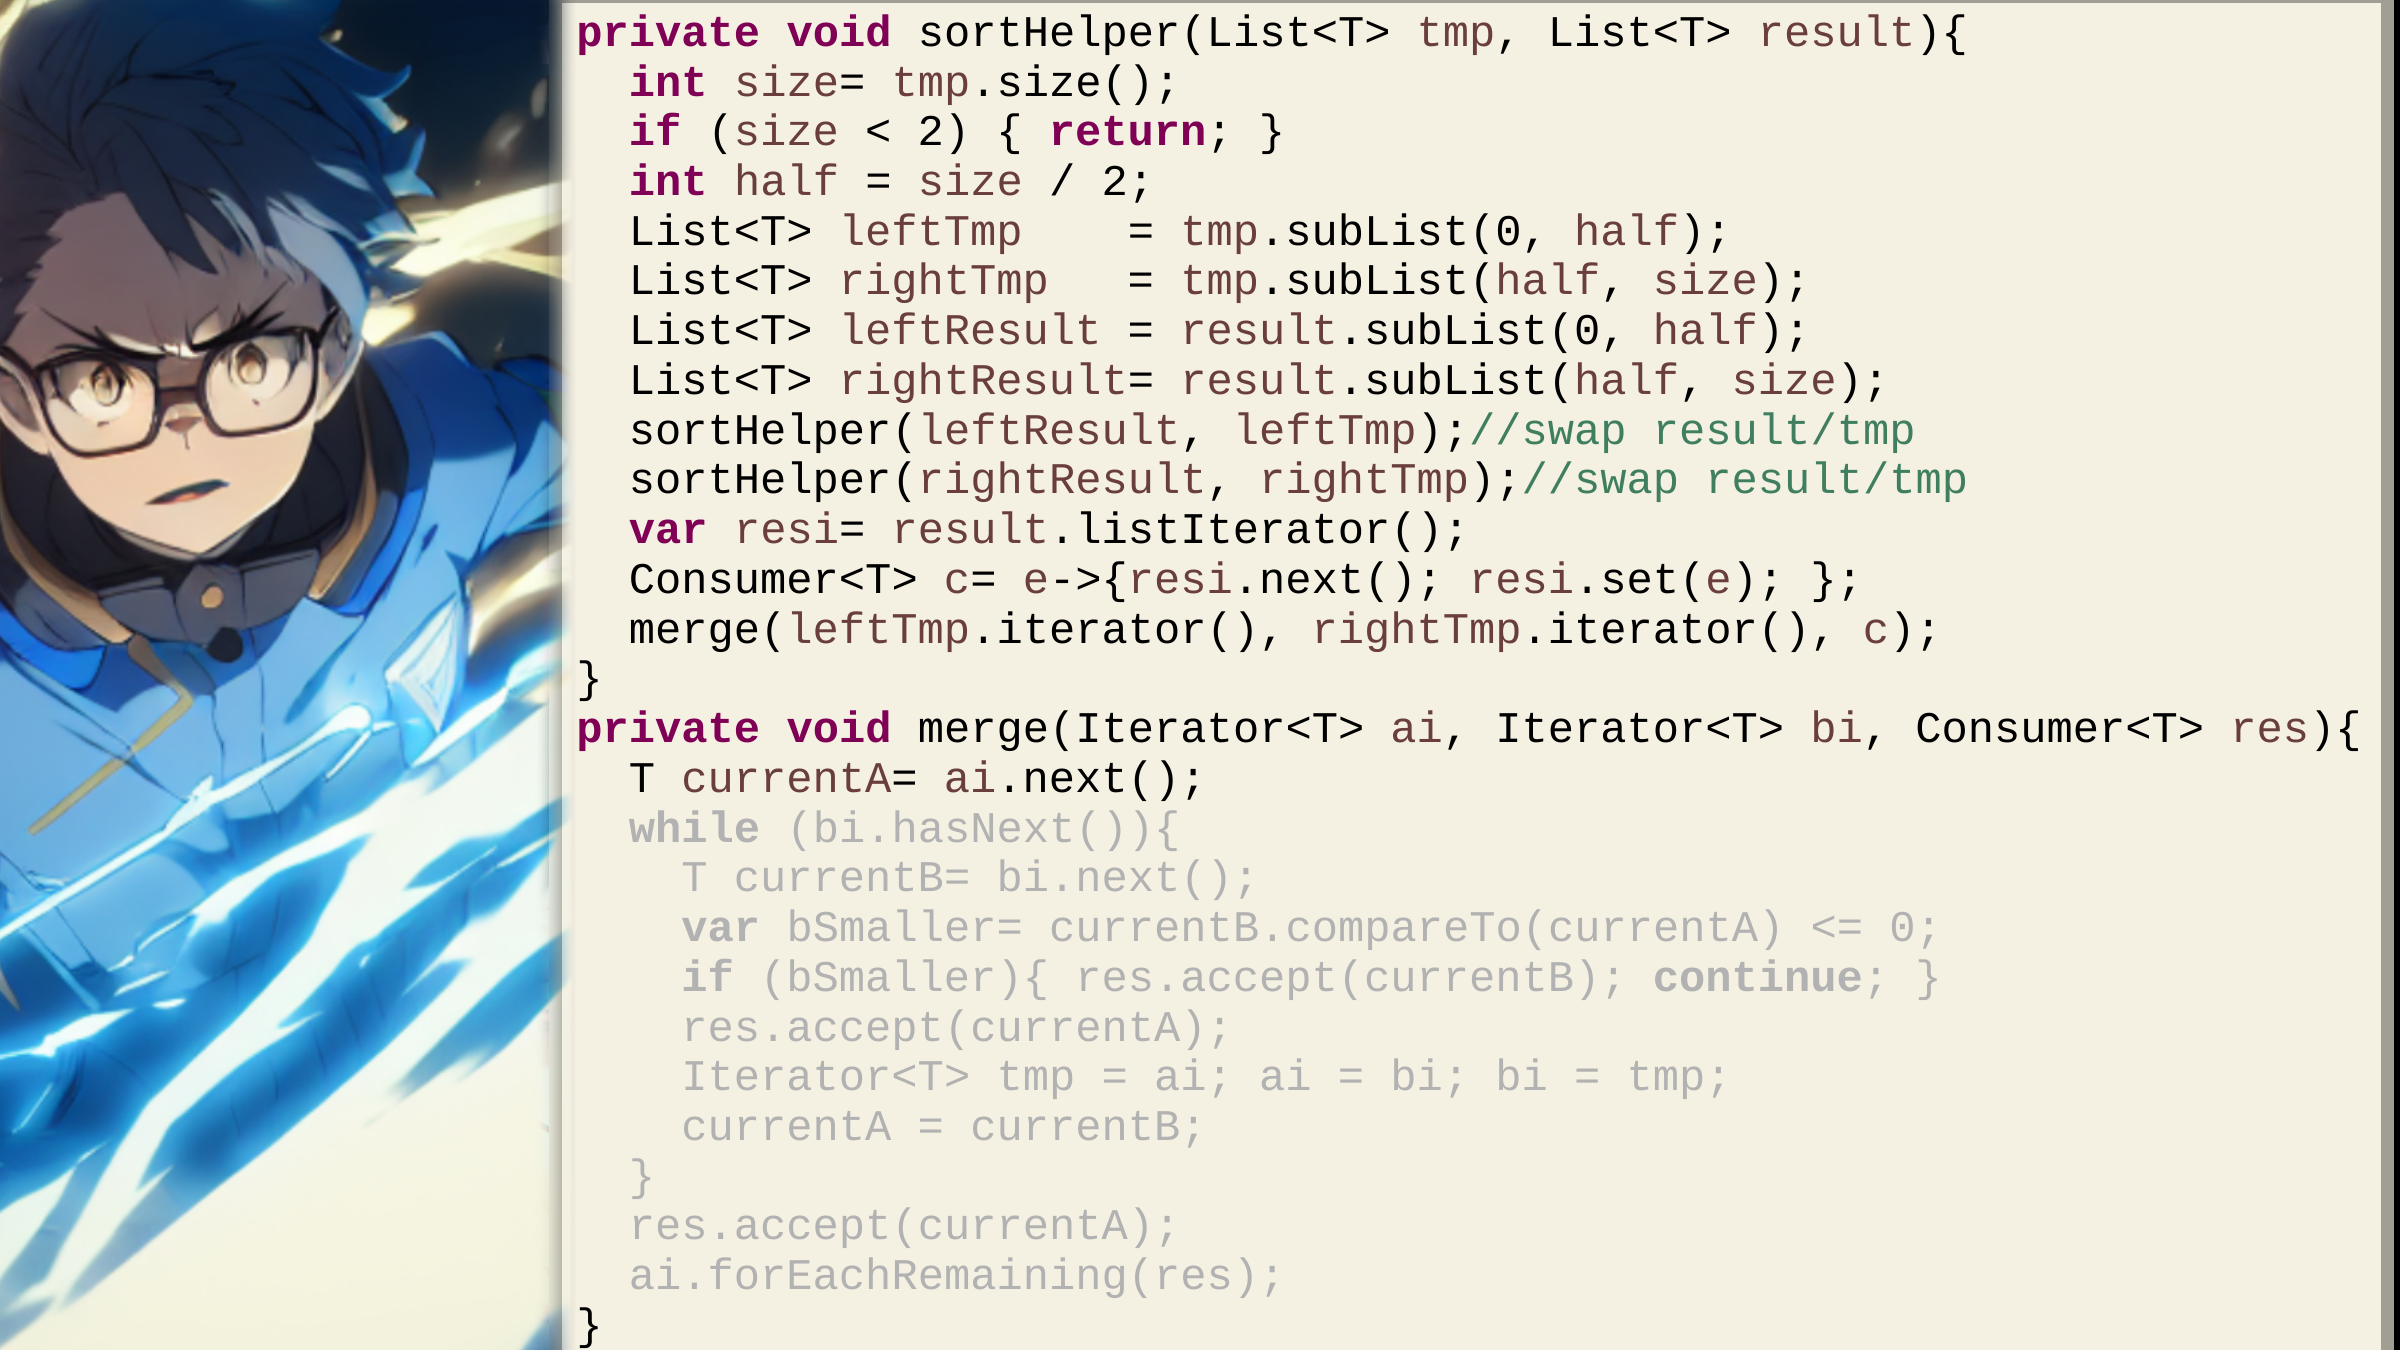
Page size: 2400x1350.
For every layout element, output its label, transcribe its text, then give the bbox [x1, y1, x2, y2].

text_box private void sortHelper(List<T> tmp, List<T> result){ int size= tmp.size(); if (size < 2) { return; } int half = size / 2; List<T> leftTmp = tmp.subList(0, half); List<T> rightTmp = tmp.subList(half, size); List<T> leftResult = result.subList(0, half); List<T> rightResult= result.subList(half, size); sortHelper(leftResult, leftTmp);//swap result/tmp sortHelper(rightResult, rightTmp);//swap result/tmp var resi= result.listIterator(); Consumer<T> c= e->{resi.next(); resi.set(e); }; merge(leftTmp.iterator(), rightTmp.iterator(), c); } private void merge(Iterator<T> ai, Iterator<T> bi, Consumer<T> res){ T currentA= ai.next(); while (bi.hasNext()){ T currentB= bi.next(); var bSmaller= currentB.compareTo(currentA) <= 0; if (bSmaller){ res.accept(currentB); continue; } res.accept(currentA); Iterator<T> tmp = ai; ai = bi; bi = tmp; currentA = currentB; } res.accept(currentA); ai.forEachRemaining(res); } [578, 0, 2388, 1350]
picture [0, 0, 578, 1350]
text_box [2394, 0, 2400, 1350]
